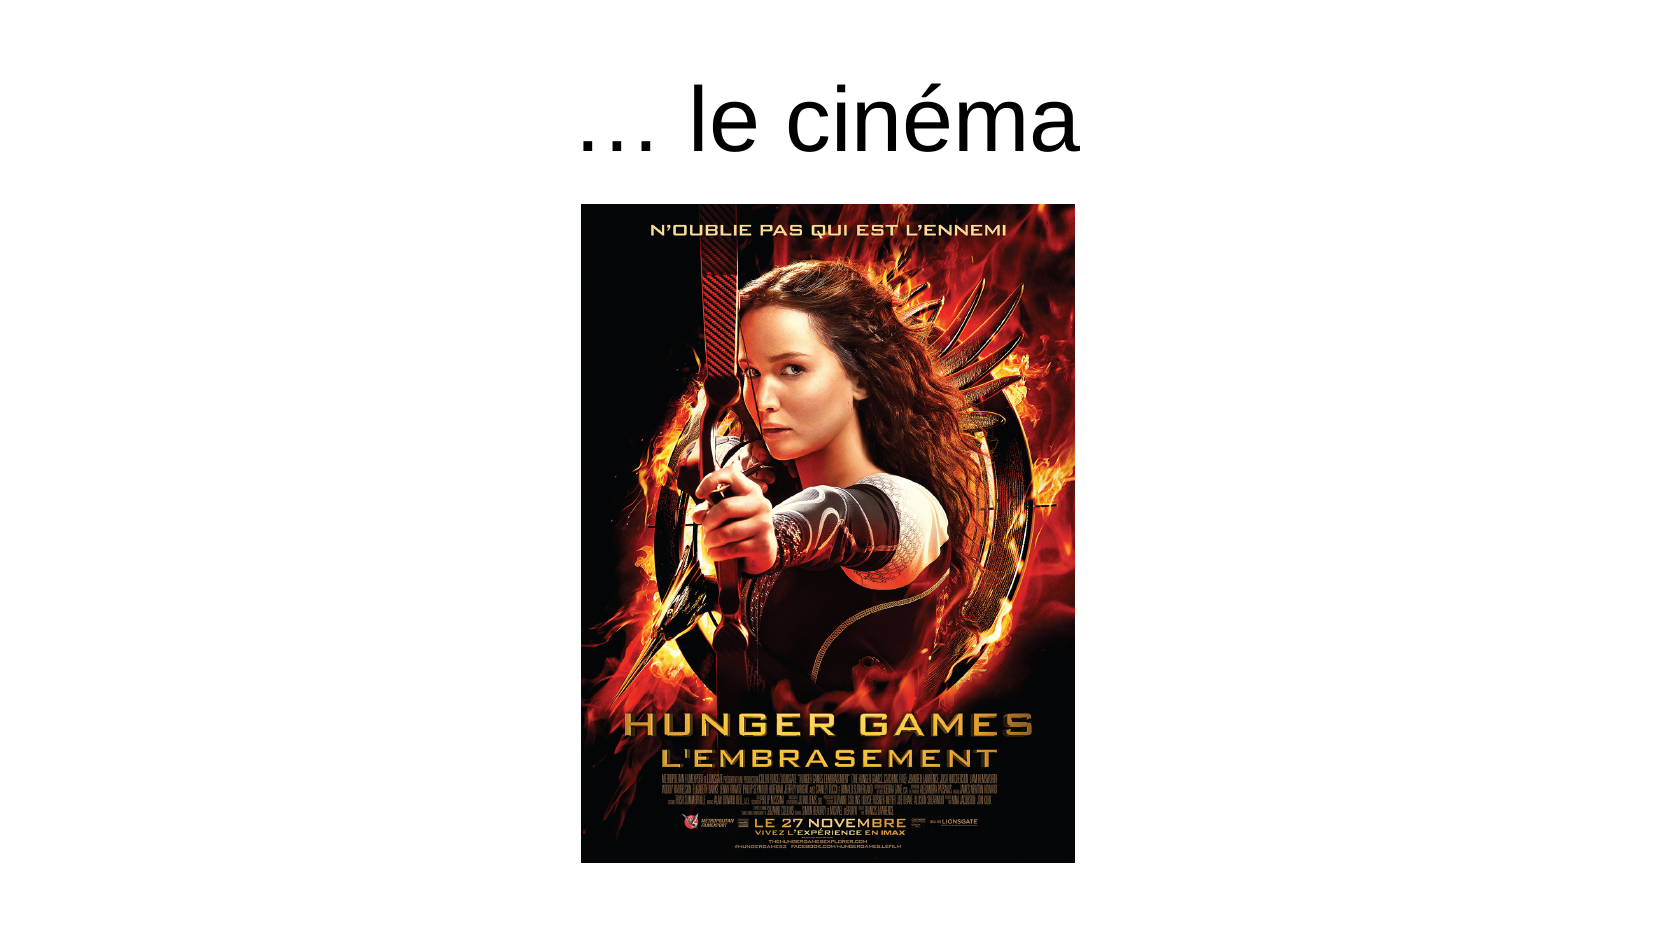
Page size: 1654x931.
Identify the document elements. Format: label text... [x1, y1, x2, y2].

title … le cinéma [82, 37, 1571, 193]
picture [581, 204, 1075, 863]
